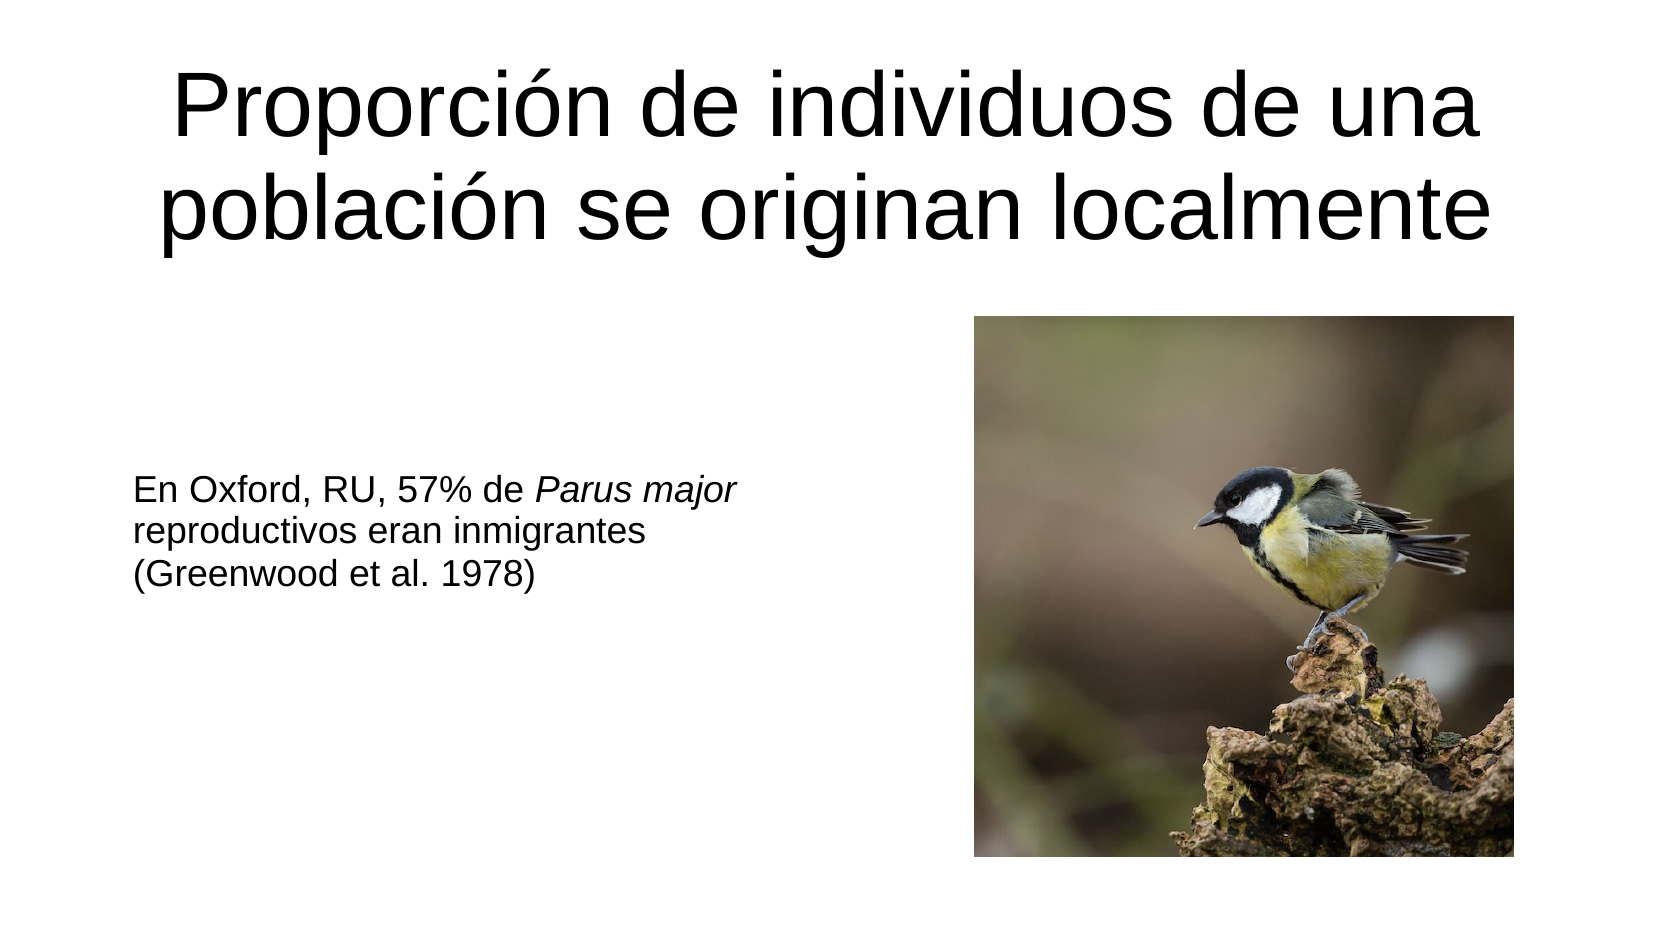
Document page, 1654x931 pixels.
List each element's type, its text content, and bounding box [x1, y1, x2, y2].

picture [974, 316, 1514, 857]
text_box En Oxford, RU, 57% de Parus major reproductivos eran inmigrantes (Greenwood et al. 1978) [118, 460, 857, 602]
title Proporción de individuos de una población se originan localmente [82, 53, 1571, 259]
